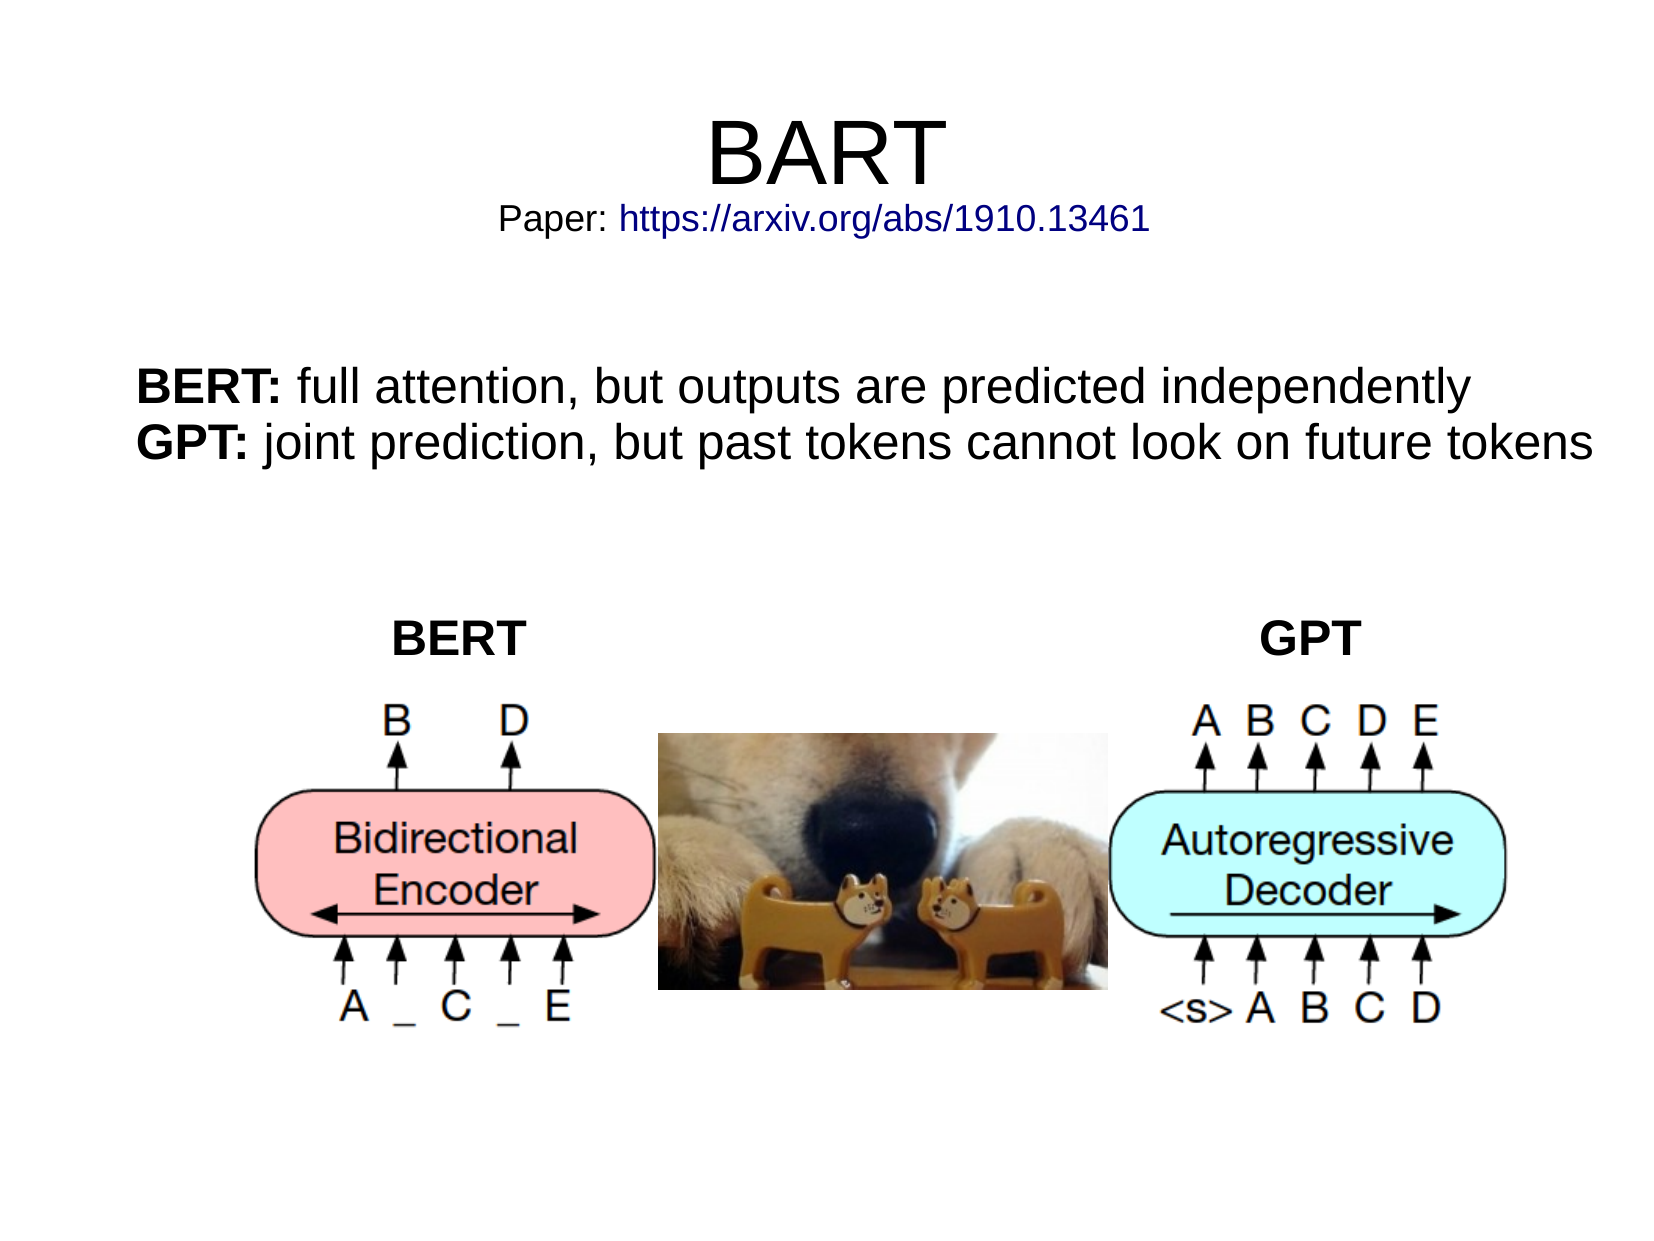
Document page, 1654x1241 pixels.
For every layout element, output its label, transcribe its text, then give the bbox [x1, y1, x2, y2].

title BART [82, 49, 1571, 257]
text_box GPT [1220, 602, 1401, 674]
subtitle BERT: full attention, but outputs are predicted independently GPT: joint prediction, but past tokens cannot look on future tokens [135, 349, 1624, 480]
text_box Paper: https://arxiv.org/abs/1910.13461 [460, 190, 1199, 290]
picture [183, 634, 1583, 1056]
text_box BERT [376, 602, 556, 674]
